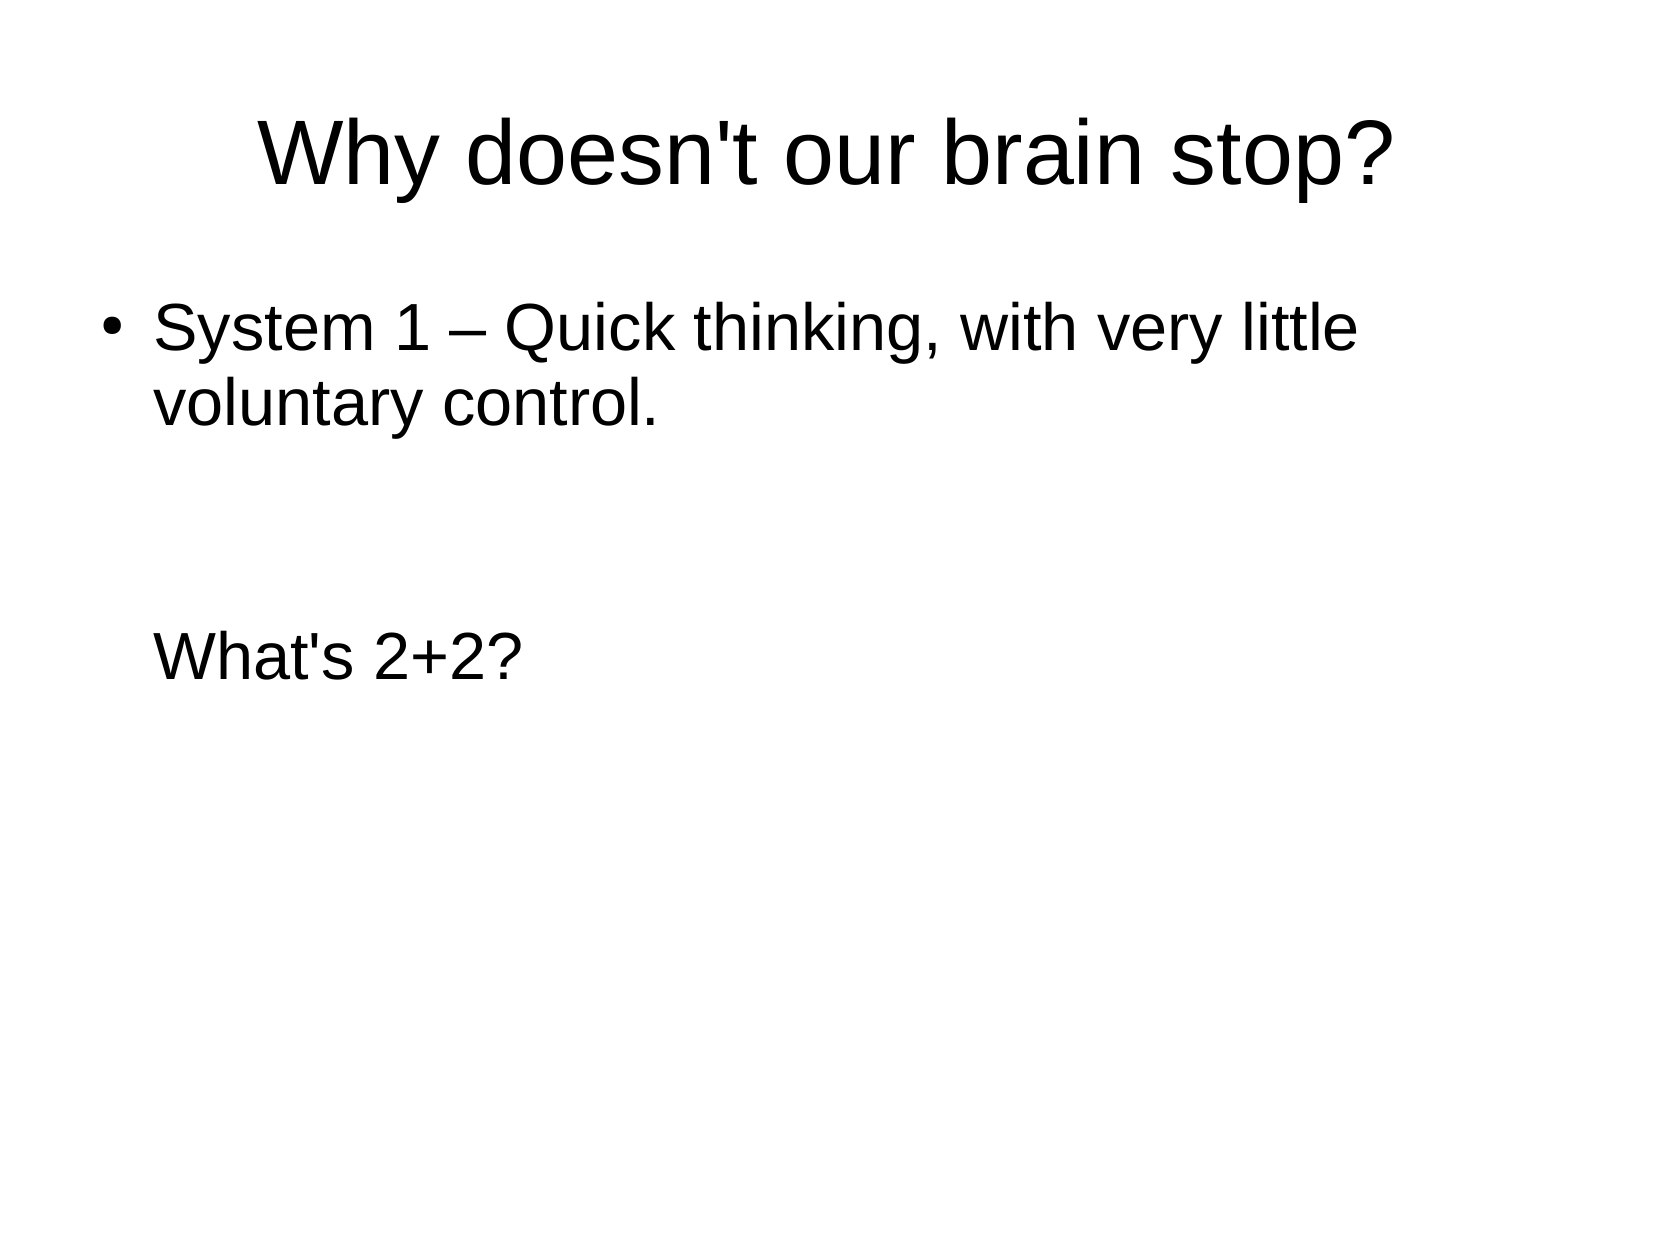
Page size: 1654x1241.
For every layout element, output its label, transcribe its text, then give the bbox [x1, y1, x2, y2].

list System 1 – Quick thinking, with very little voluntary control. What's 2+2? [82, 290, 1571, 1010]
title Why doesn't our brain stop? [82, 49, 1571, 257]
